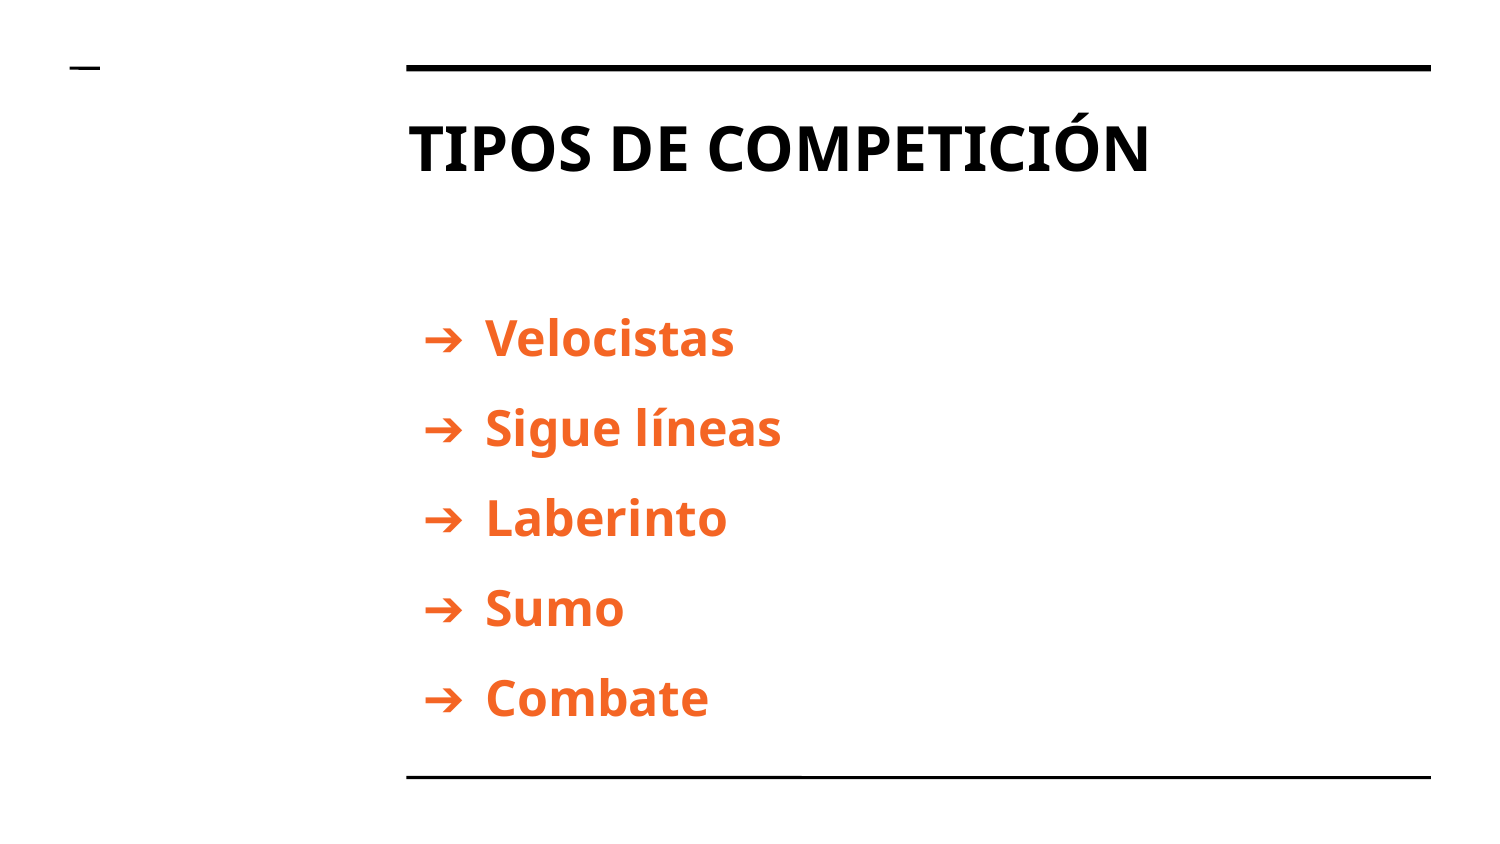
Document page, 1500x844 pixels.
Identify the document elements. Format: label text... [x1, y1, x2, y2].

title TIPOS DE COMPETICIÓN [393, 94, 1431, 199]
list Velocistas Sigue líneas Laberinto Sumo Combate [395, 261, 1433, 755]
